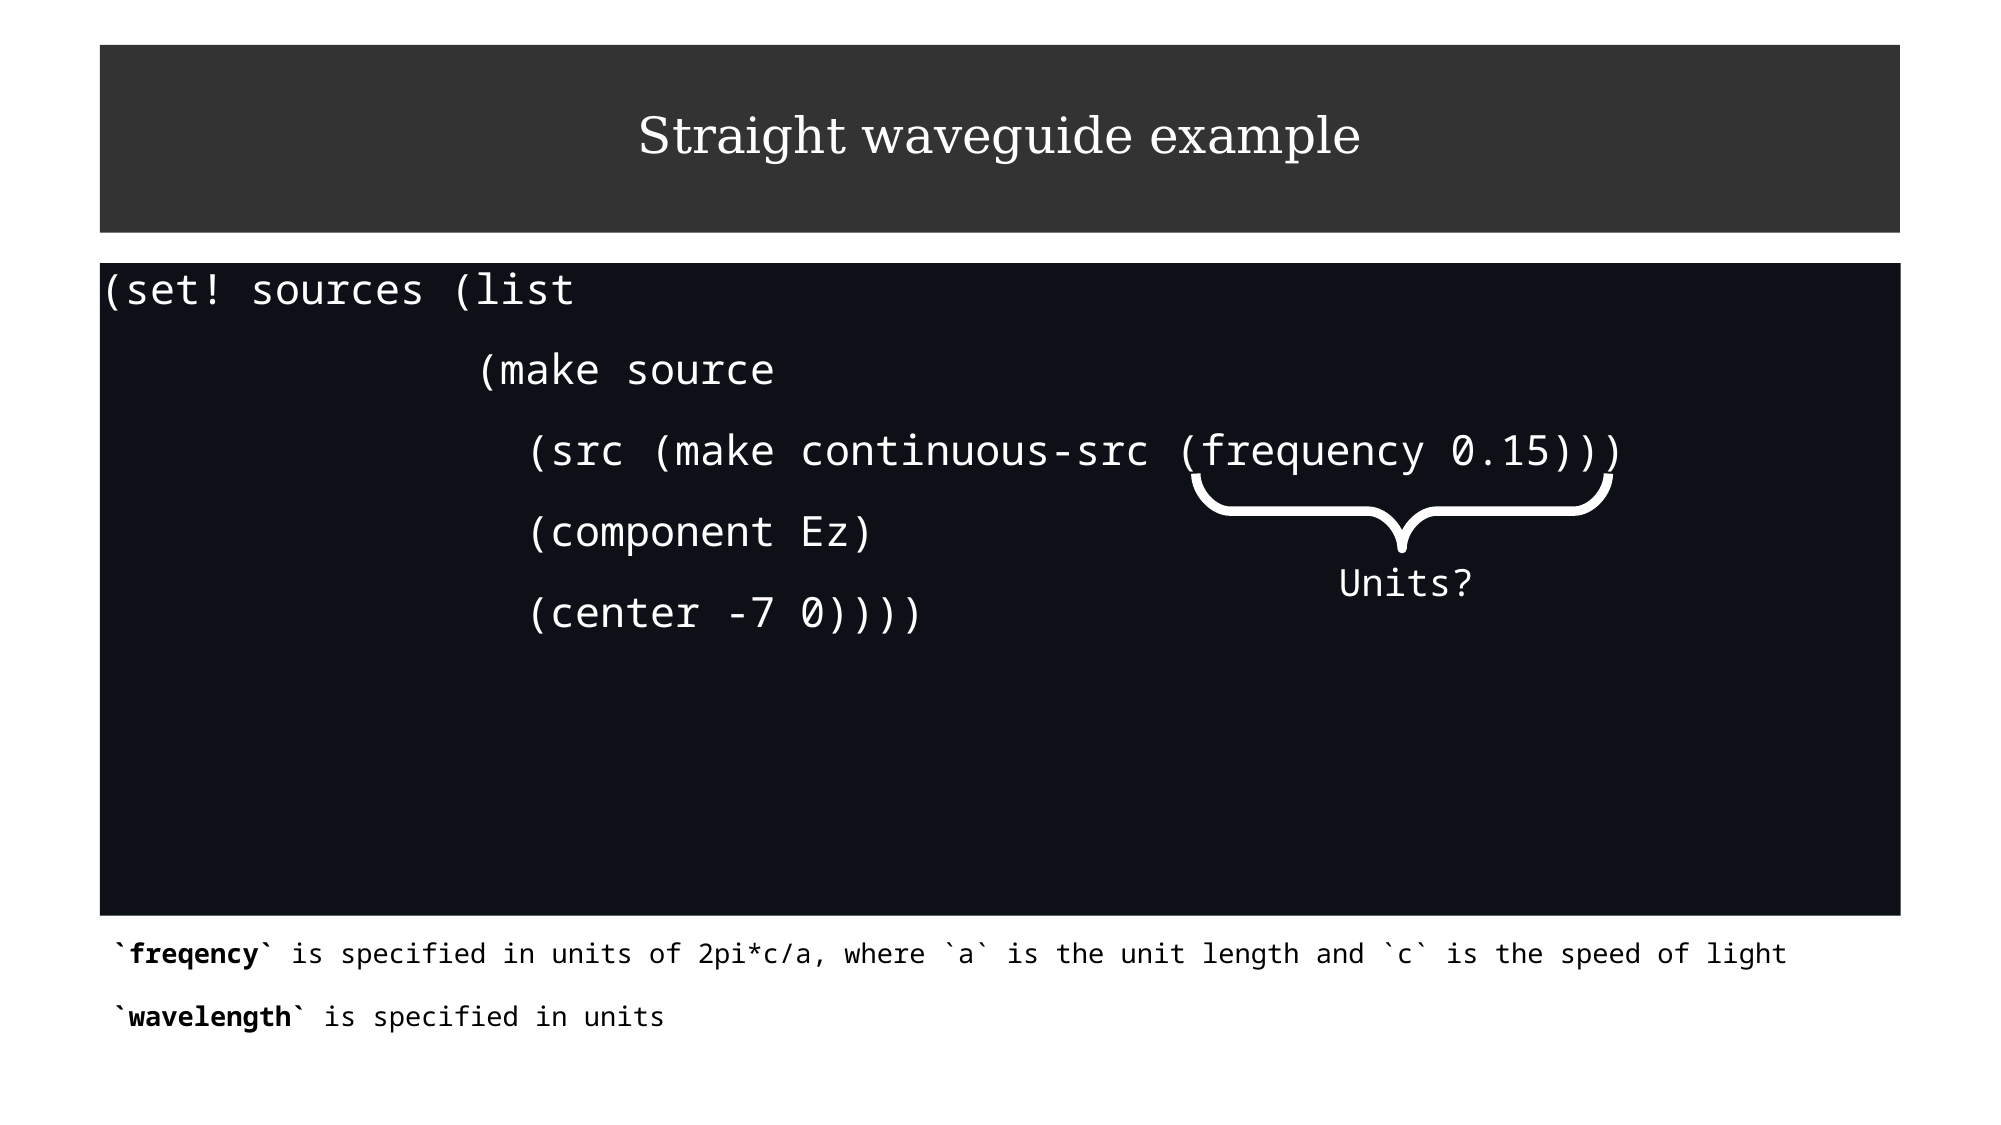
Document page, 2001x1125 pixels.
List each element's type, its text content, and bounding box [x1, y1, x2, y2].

title Straight waveguide example [99, 44, 1900, 233]
list (set! sources (list (make source (src (make continuous-src (frequency 0.15))) (component Ez) (center -7 0)))) [99, 263, 1901, 916]
list `freqency` is specified in units of 2pi*c/a, where `a` is the unit length and `c` is the speed of light `wavelength` is specified in units [112, 937, 1876, 1088]
text_box Units? [1312, 548, 1501, 611]
